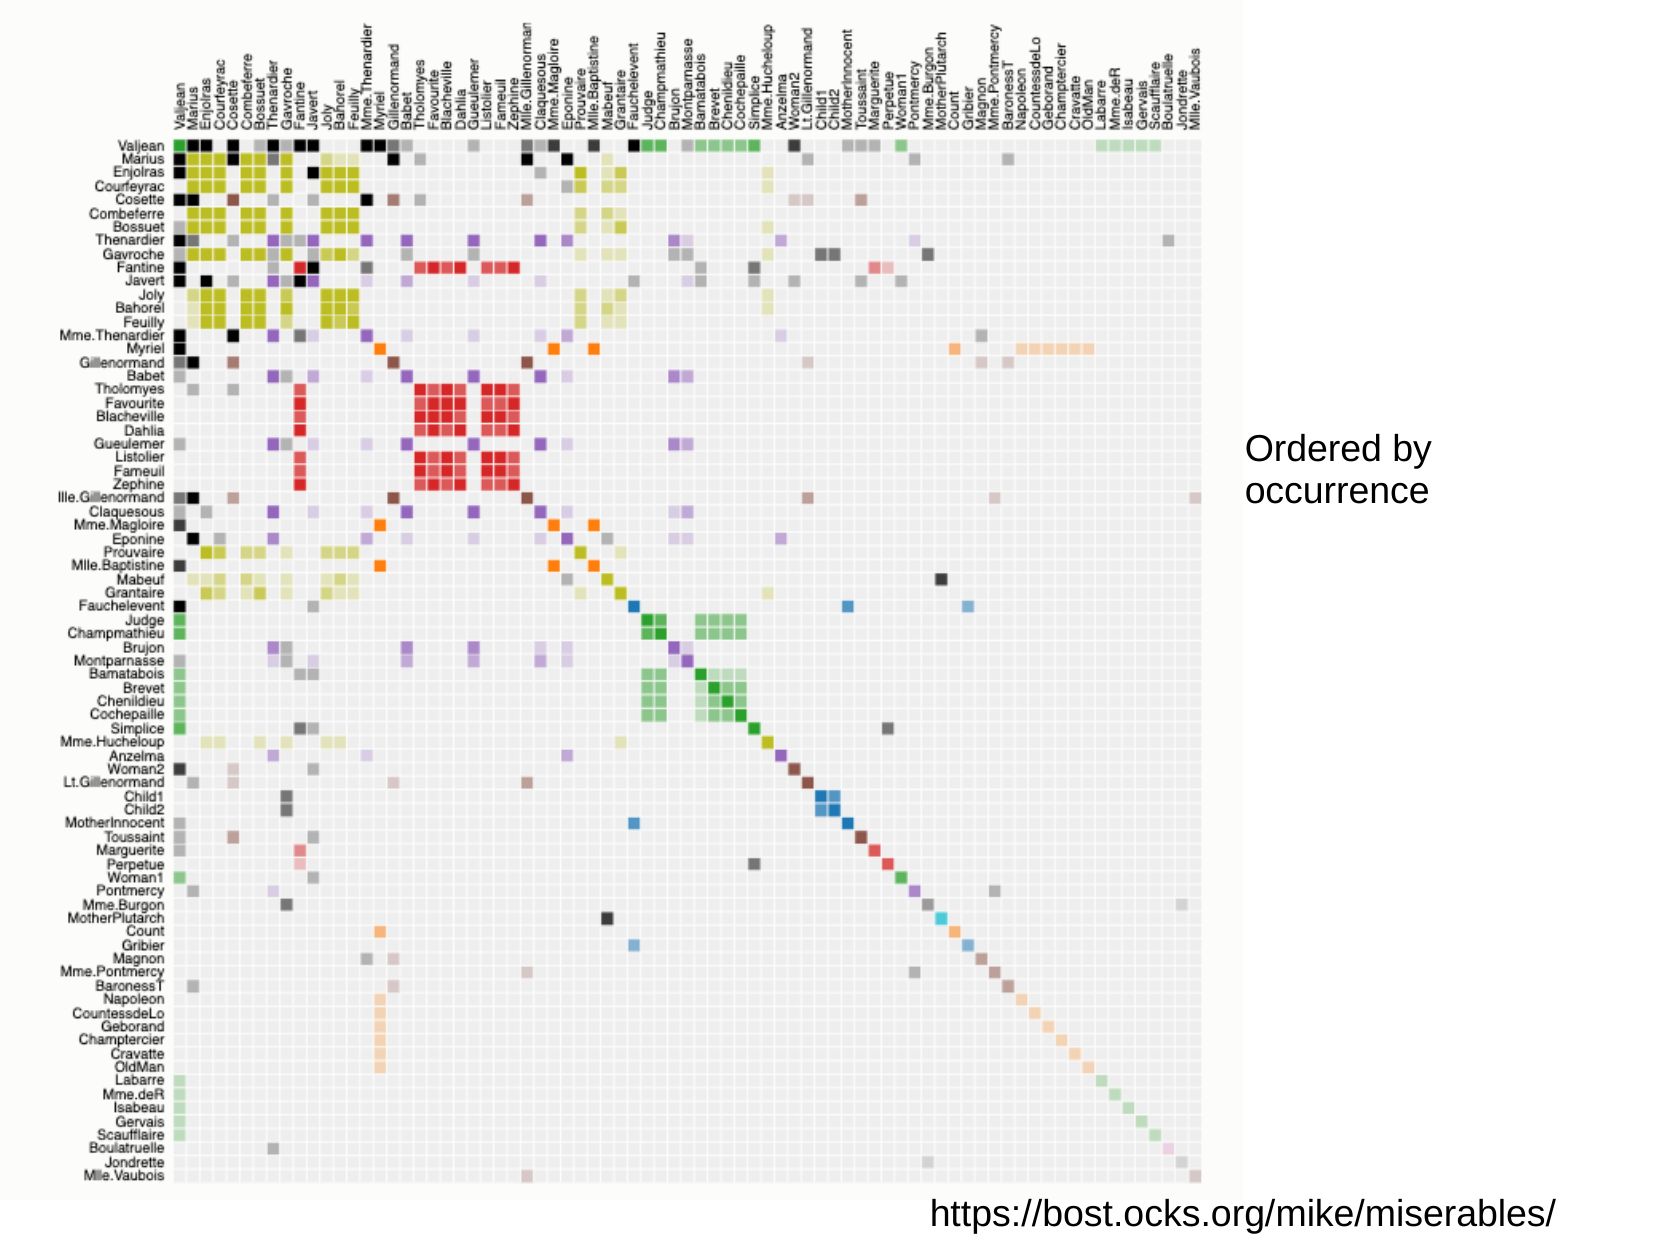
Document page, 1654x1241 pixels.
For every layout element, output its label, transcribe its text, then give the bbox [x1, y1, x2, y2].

text_box Ordered by occurrence [1230, 420, 1576, 519]
picture [0, 0, 1243, 1201]
text_box https://bost.ocks.org/mike/miserables/ [915, 1185, 1572, 1241]
